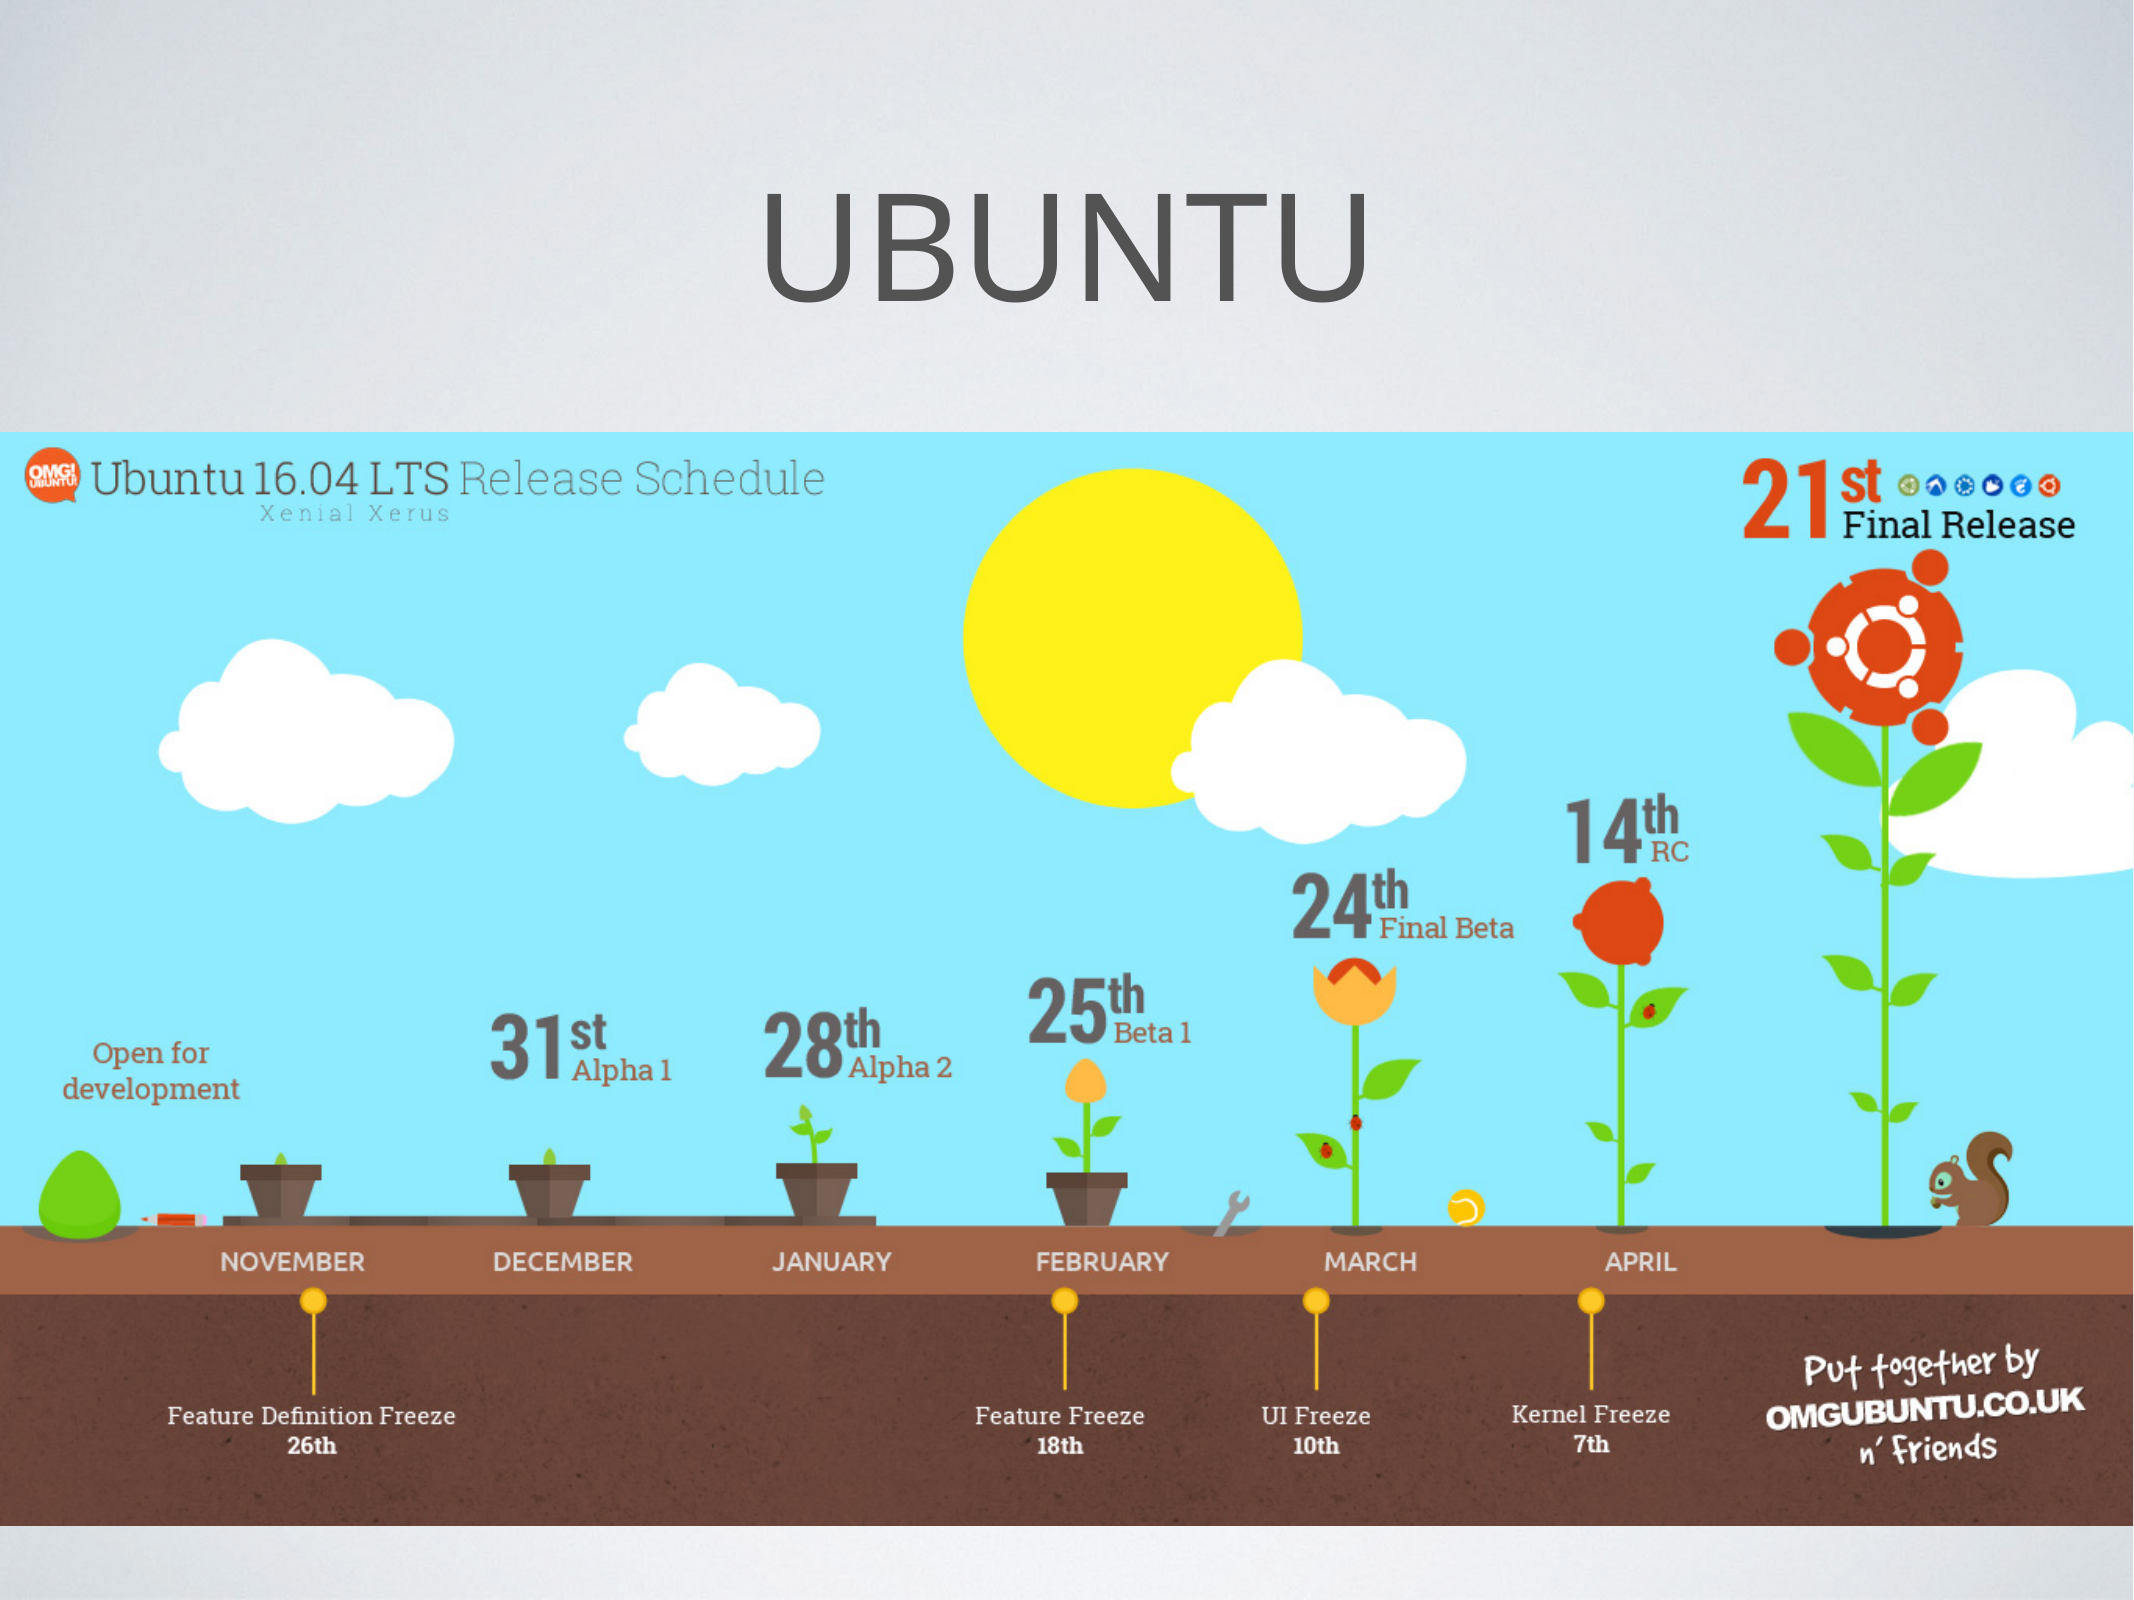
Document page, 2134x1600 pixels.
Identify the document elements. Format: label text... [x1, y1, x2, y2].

picture [0, 0, 2134, 1600]
title UBUNTU [58, 41, 2075, 432]
